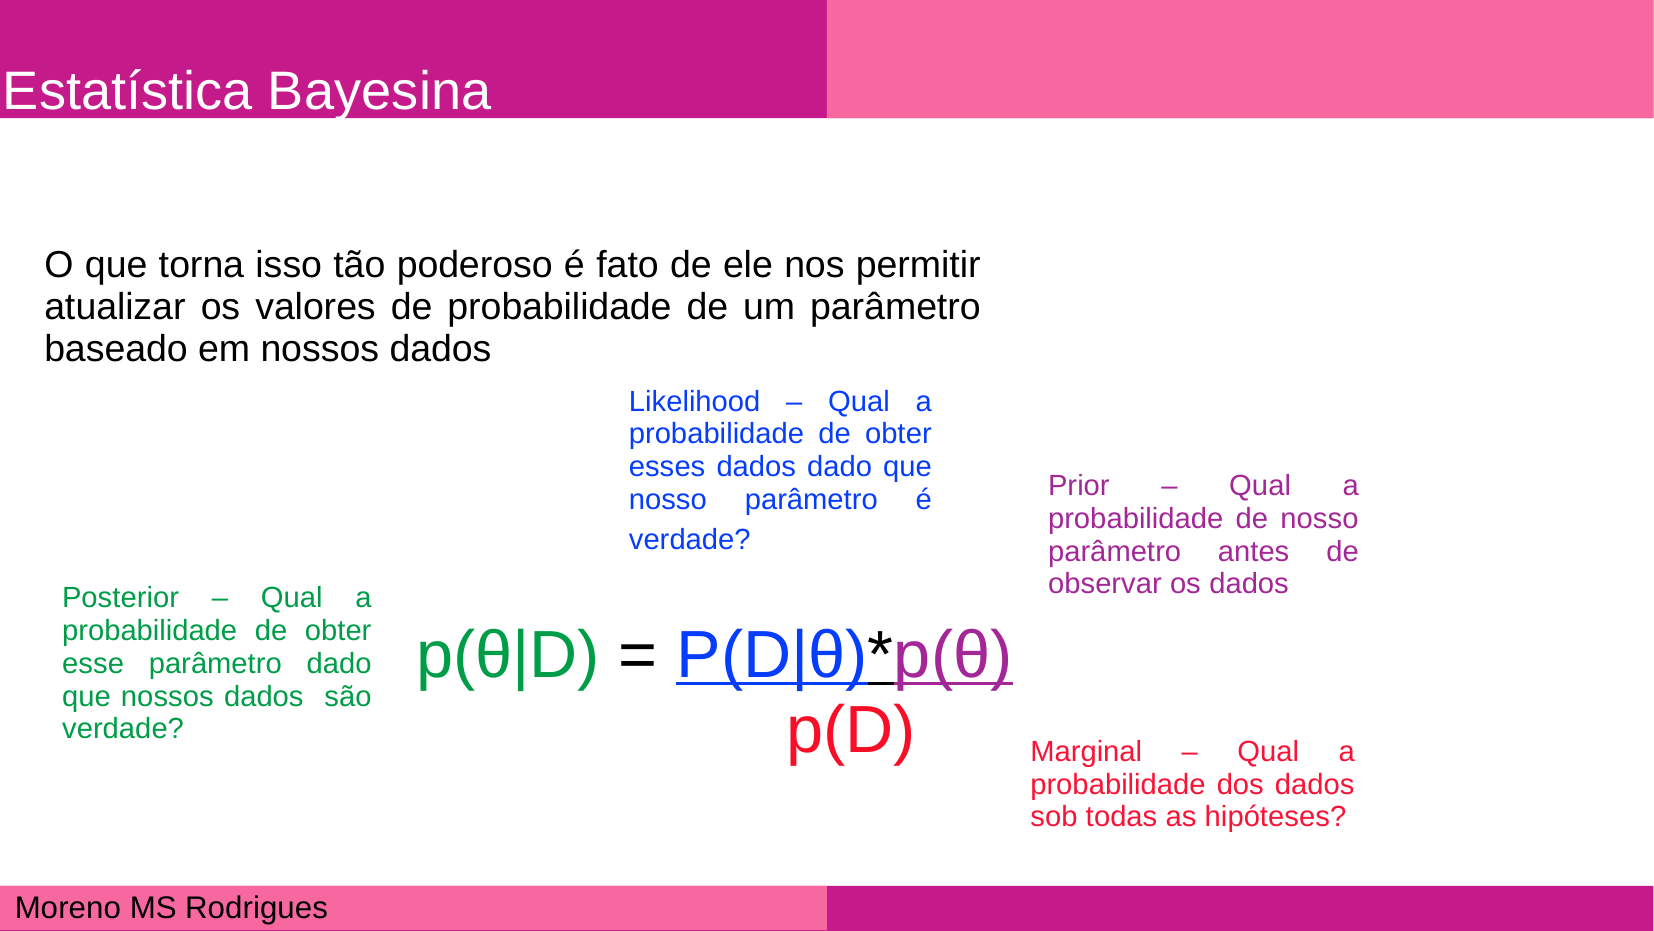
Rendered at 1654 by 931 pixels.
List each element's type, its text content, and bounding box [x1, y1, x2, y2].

text_box [0, 0, 1654, 119]
text_box Likelihood – Qual a probabilidade de obter esses dados dado que nosso parâmetro é verdade? [614, 377, 969, 565]
text_box Moreno MS Rodrigues [0, 882, 404, 931]
text_box p(θ|D) = P(D|θ)*p(θ) p(D) [401, 609, 1317, 775]
text_box Estatística Bayesina [0, 53, 591, 129]
text_box Prior – Qual a probabilidade de nosso parâmetro antes de observar os dados [1033, 461, 1388, 608]
text_box Marginal – Qual a probabilidade dos dados sob todas as hipóteses? [1015, 727, 1371, 850]
text_box Posterior – Qual a probabilidade de obter esse parâmetro dado que nossos dados são verdade? [47, 573, 402, 753]
text_box [404, 885, 1654, 931]
text_box O que torna isso tão poderoso é fato de ele nos permitir atualizar os valores de probabilidade de um parâmetro baseado em nossos dados [29, 236, 1063, 378]
